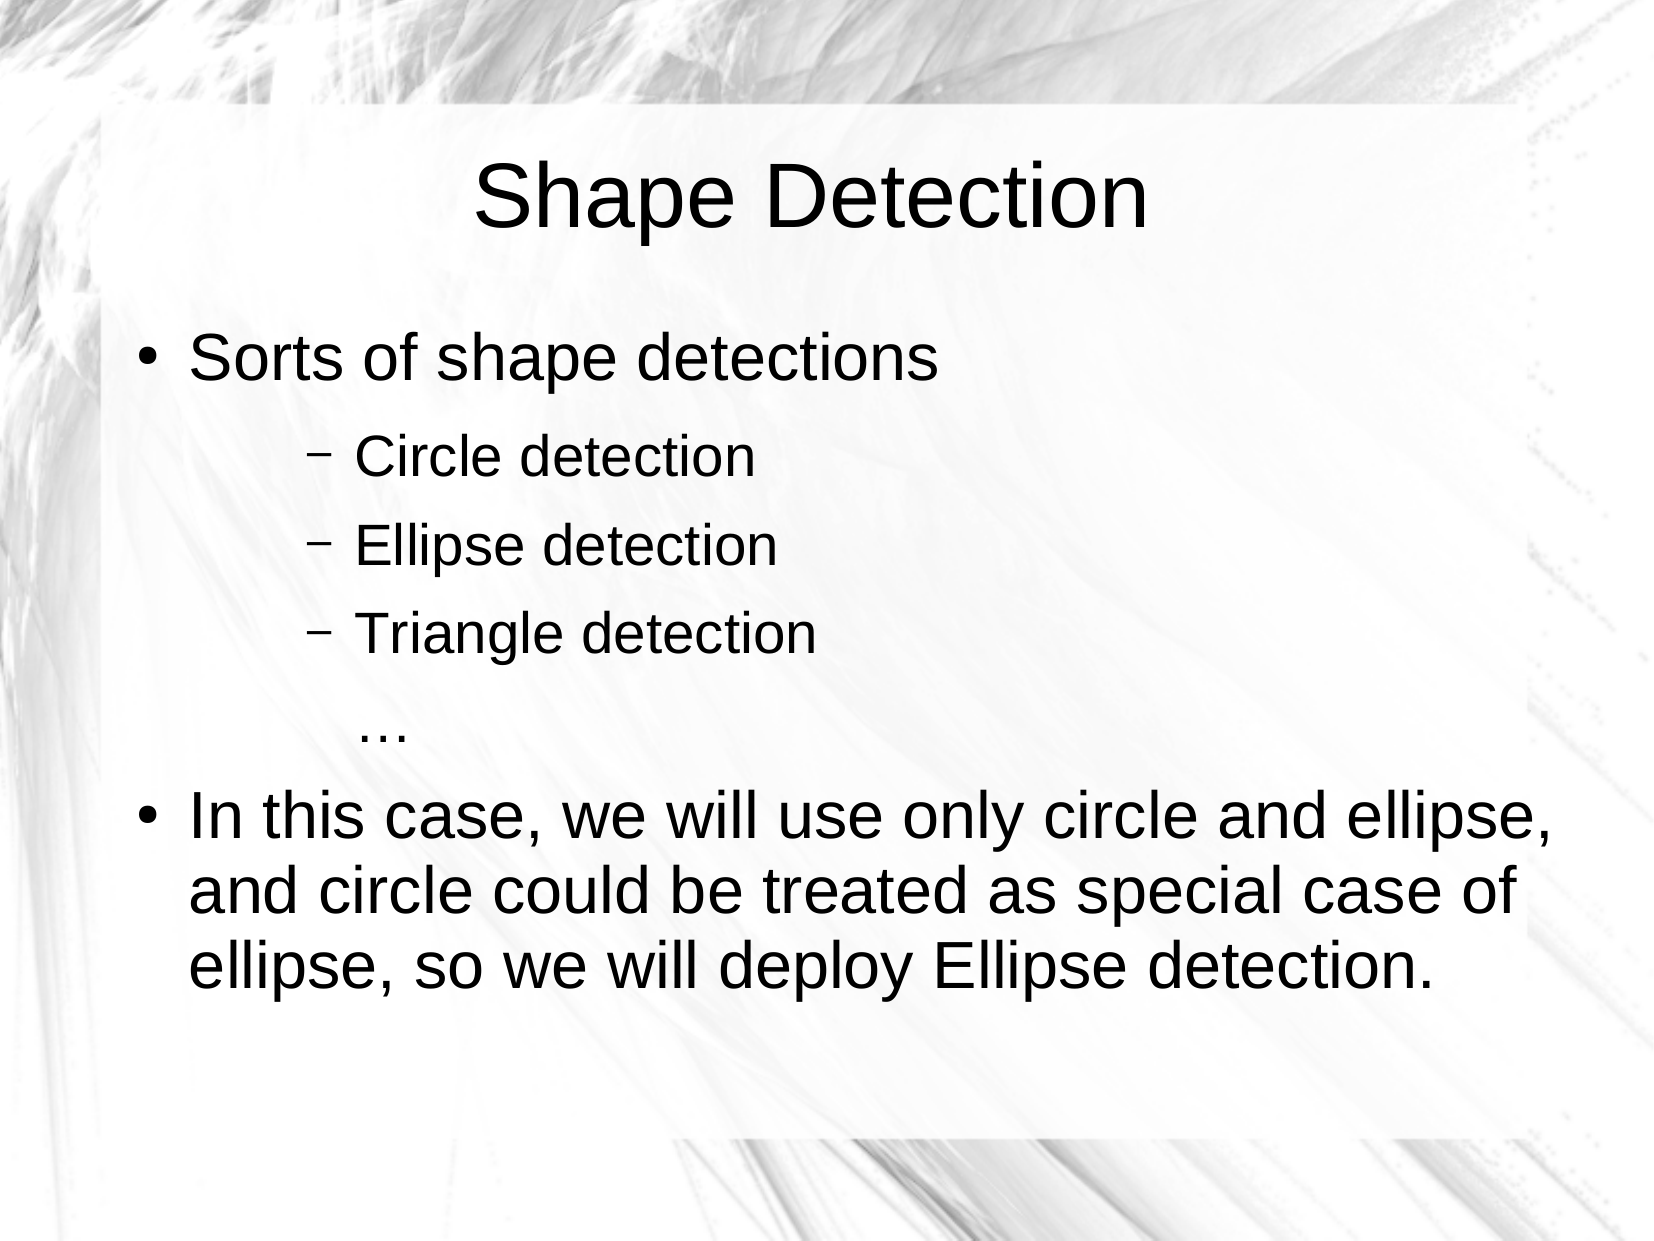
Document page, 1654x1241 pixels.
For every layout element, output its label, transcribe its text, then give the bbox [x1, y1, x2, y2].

picture [0, 0, 1654, 1241]
title Shape Detection [118, 112, 1506, 281]
list Sorts of shape detections Circle detection Ellipse detection Triangle detection … In this case, we will use only circle and ellipse, and circle could be treated as special case of ellipse, so we will deploy Ellipse detection. [118, 319, 1571, 1002]
